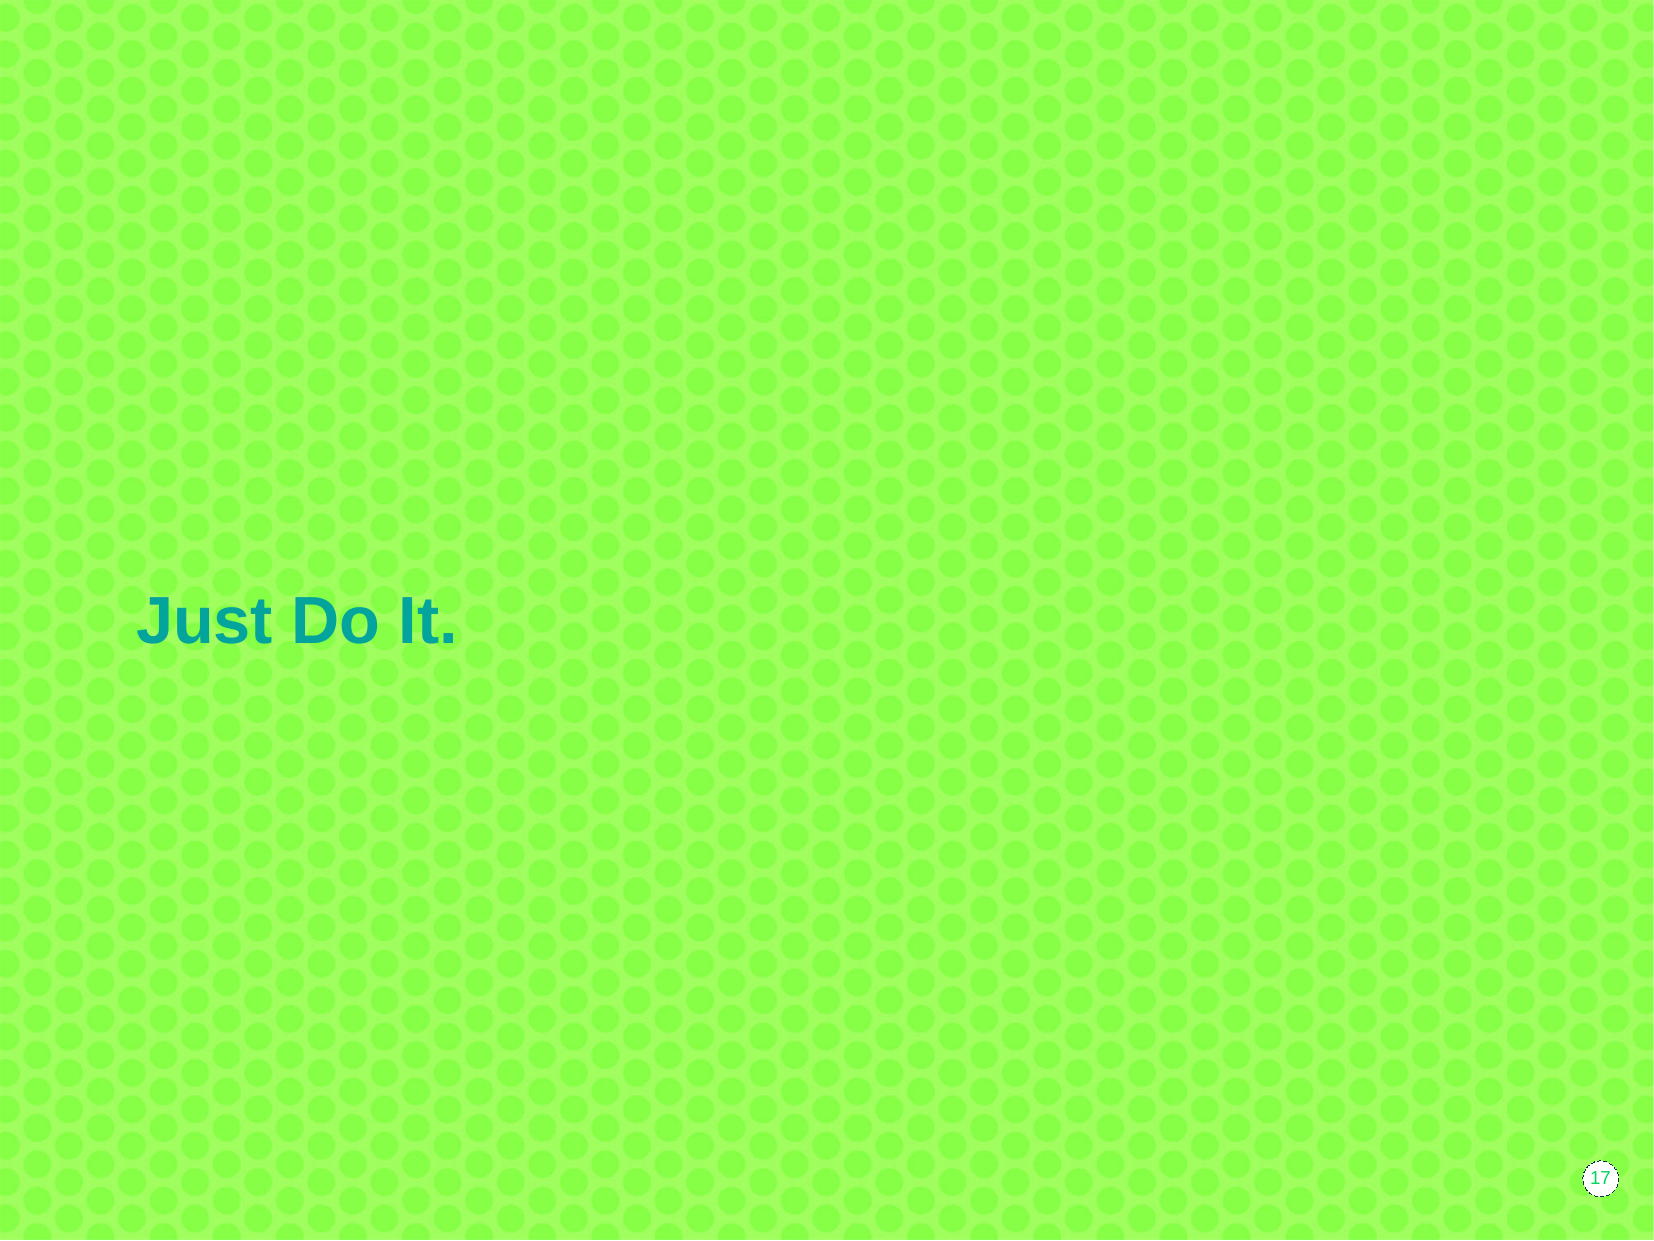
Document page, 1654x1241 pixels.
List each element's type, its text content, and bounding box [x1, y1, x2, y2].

picture [0, 0, 1654, 1240]
title Just Do It. [121, 516, 1531, 724]
